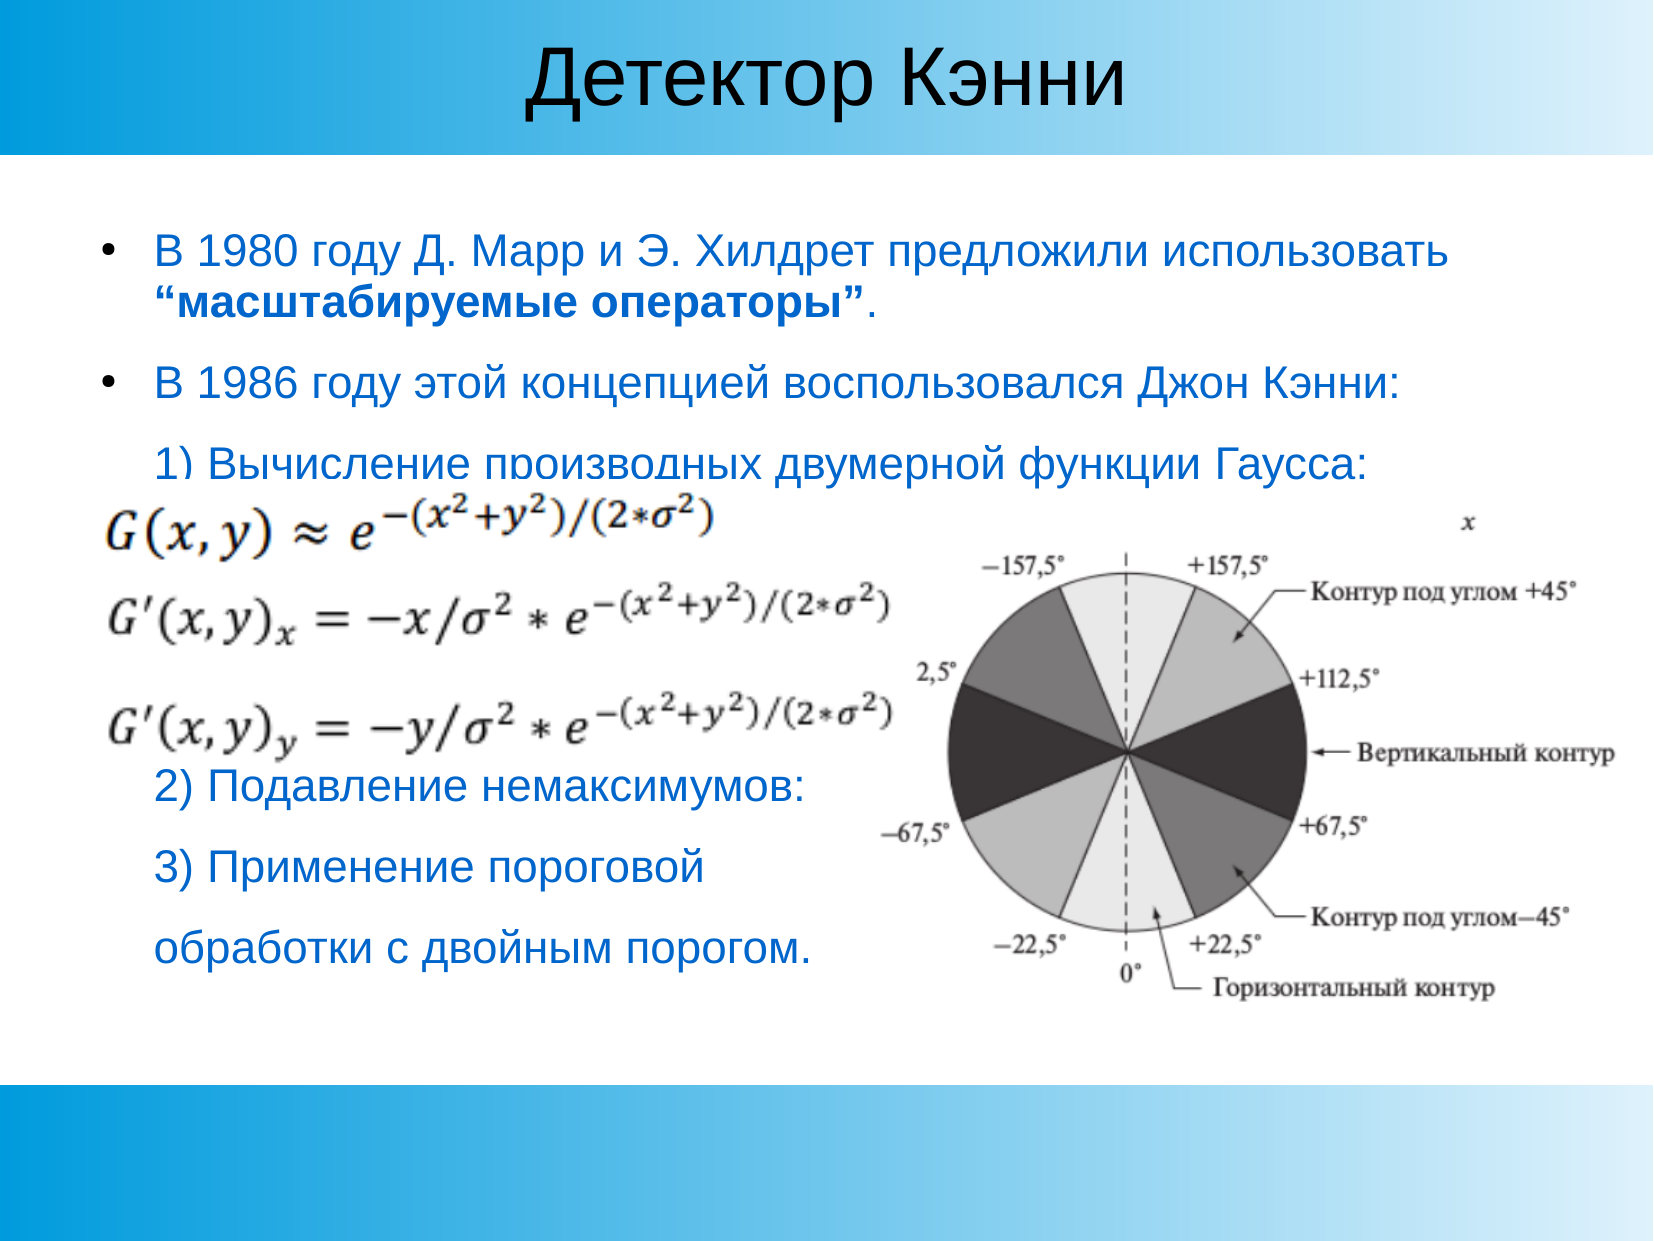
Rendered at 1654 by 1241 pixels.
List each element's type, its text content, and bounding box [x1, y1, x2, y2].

list В 1980 году Д. Марр и Э. Хилдрет предложили использовать “масштабируемые операторы”. В 1986 году этой концепцией воспользовался Джон Кэнни: 1) Вычисление производных двумерной функции Гаусса: 2) Подавление немаксимумов: 3) Применение пороговой обработки с двойным порогом. [82, 582, 810, 1010]
title Детектор Кэнни [82, 0, 1571, 154]
list В 1980 году Д. Марр и Э. Хилдрет предложили использовать “масштабируемые операторы”. В 1986 году этой концепцией воспользовался Джон Кэнни: 1) Вычисление производных двумерной функции Гаусса: 2) Подавление немаксимумов: 3) Применение пороговой обработки с двойным порогом. [82, 225, 1571, 569]
picture [82, 479, 1641, 1036]
